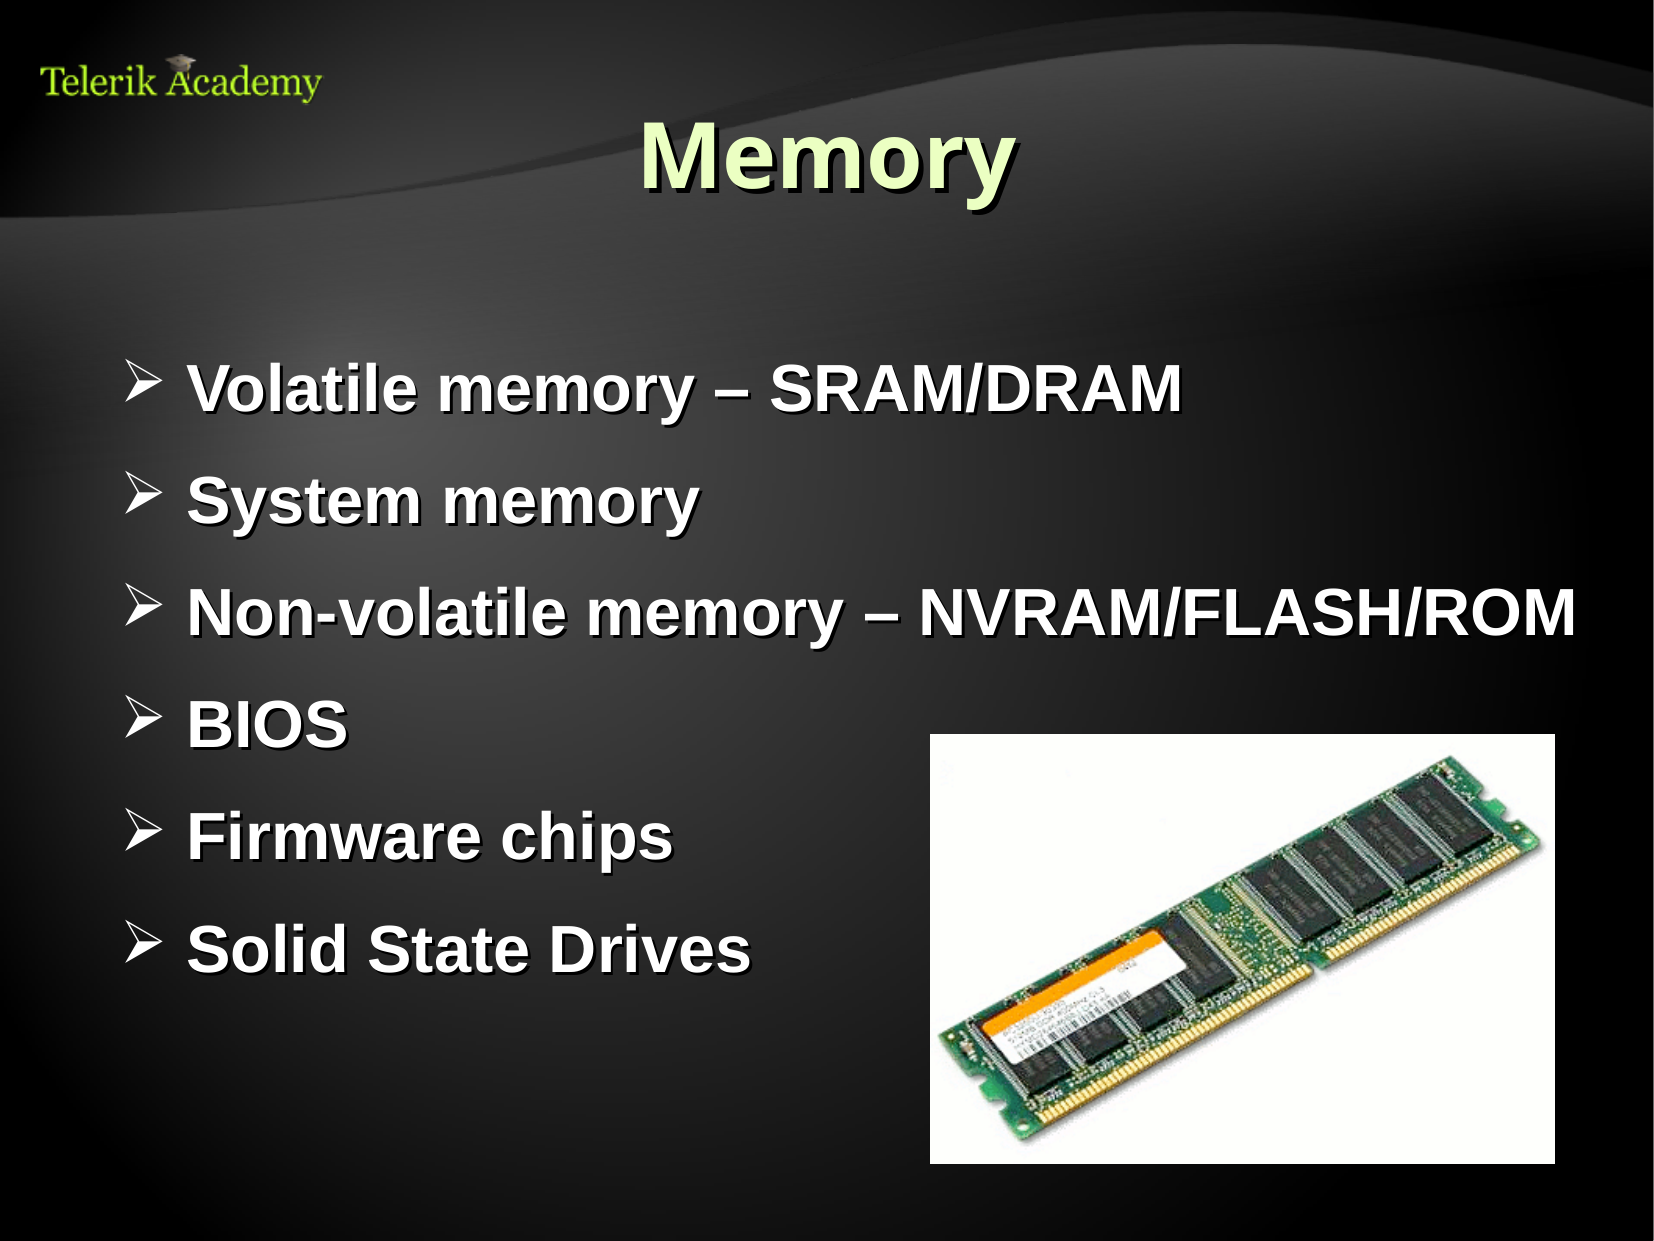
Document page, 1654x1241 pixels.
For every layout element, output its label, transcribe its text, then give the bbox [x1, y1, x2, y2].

picture [0, 0, 1654, 1241]
subtitle Volatile memory – SRAM/DRAM System memory Non-volatile memory – NVRAM/FLASH/ROM BIOS Firmware chips Solid State Drives [120, 290, 1636, 1010]
title Memory [82, 49, 1571, 257]
